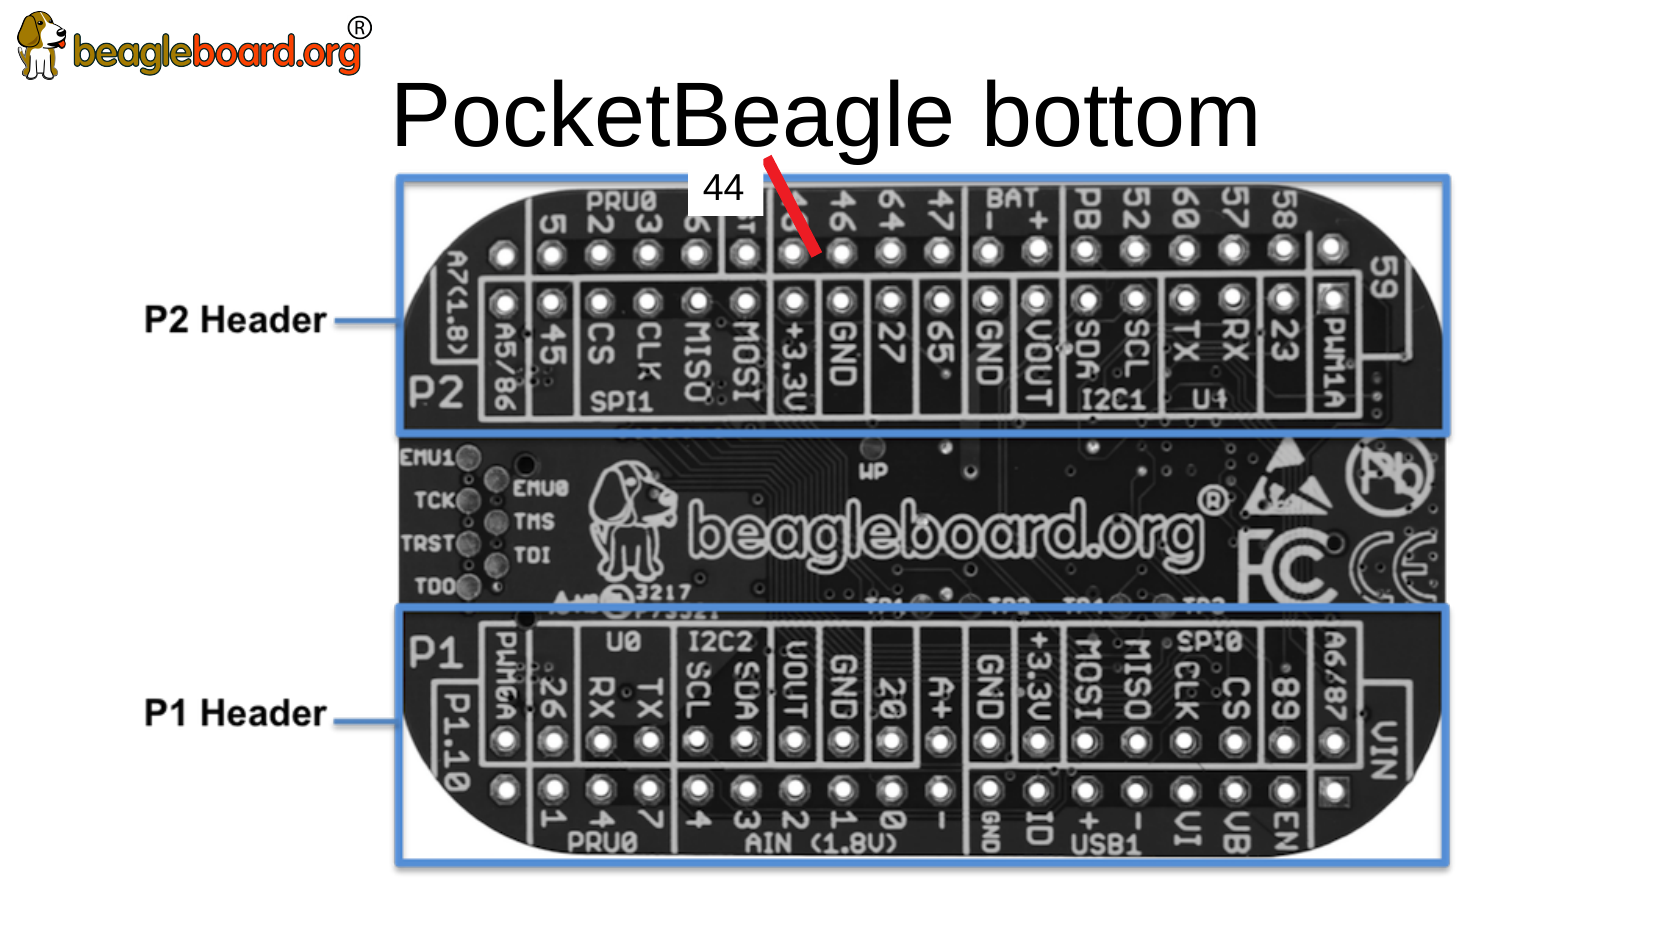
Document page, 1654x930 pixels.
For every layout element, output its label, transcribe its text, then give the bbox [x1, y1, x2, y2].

picture [17, 11, 372, 80]
title PocketBeagle bottom [82, 37, 1571, 193]
text_box 44 [688, 159, 764, 216]
picture [71, 165, 1478, 904]
